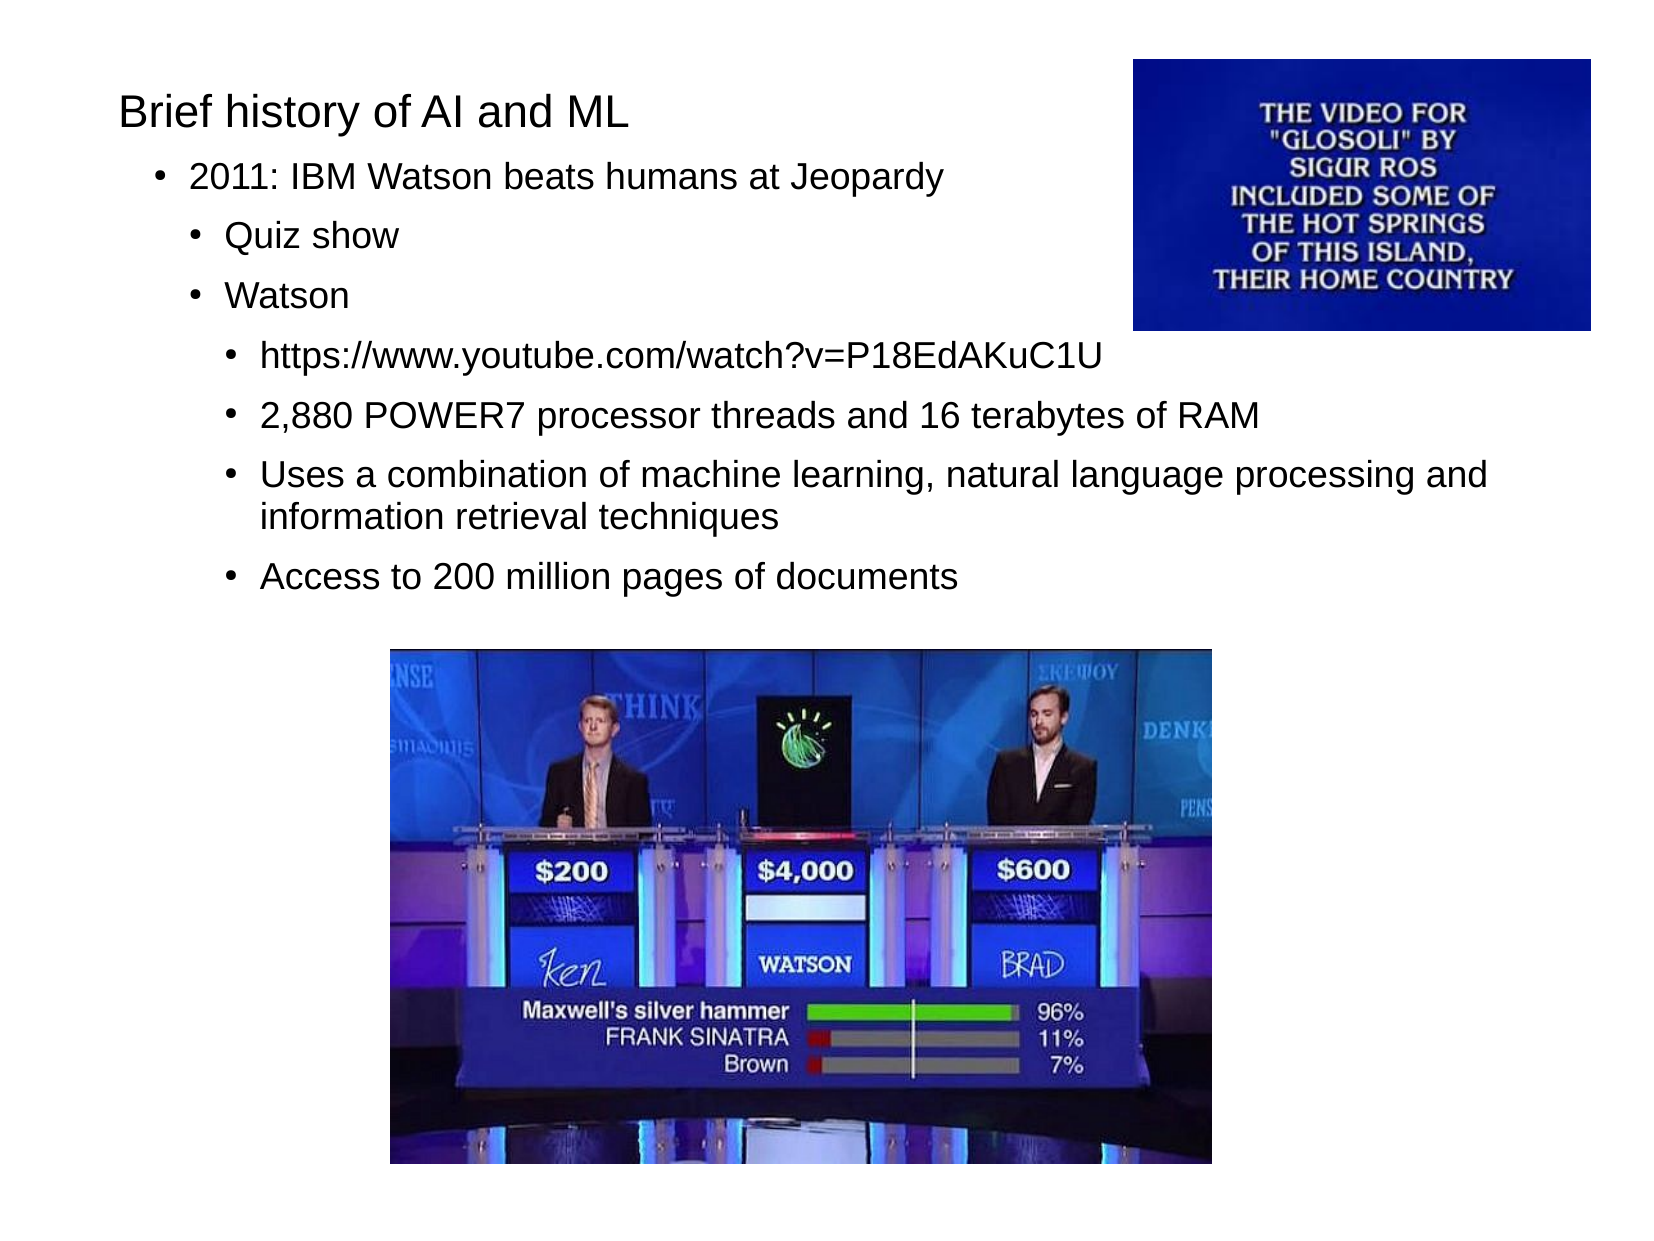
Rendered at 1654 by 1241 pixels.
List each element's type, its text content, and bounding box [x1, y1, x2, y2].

picture [1133, 59, 1591, 331]
subtitle Brief history of AI and ML 2011: IBM Watson beats humans at Jeopardy Quiz show Watson https://www.youtube.com/watch?v=P18EdAKuC1U 2,880 POWER7 processor threads and 16 terabytes of RAM Uses a combination of machine learning, natural language processing and information retrieval techniques Access to 200 million pages of documents [82, 86, 1516, 1051]
picture [390, 649, 1212, 1164]
